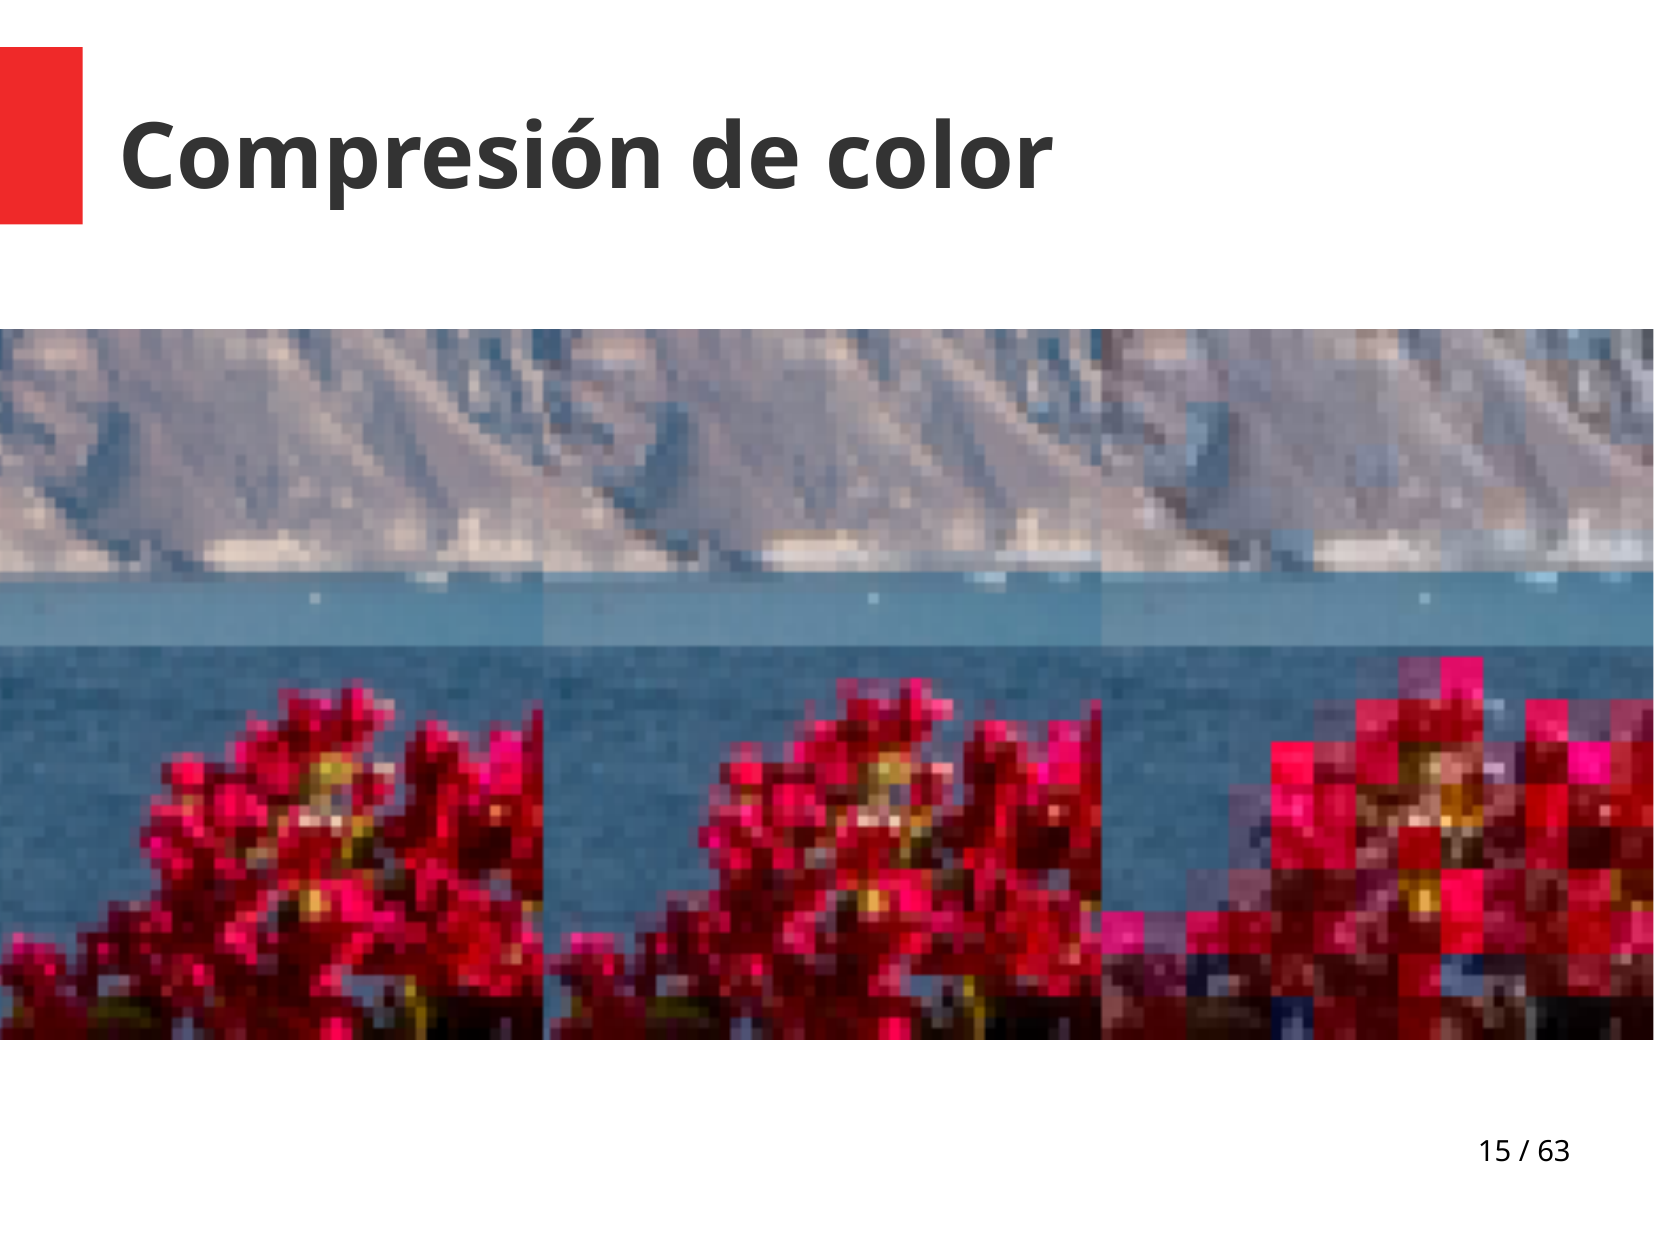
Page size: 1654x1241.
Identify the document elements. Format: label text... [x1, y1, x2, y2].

title Compresión de color [118, 49, 1571, 257]
picture [0, 329, 1654, 1040]
